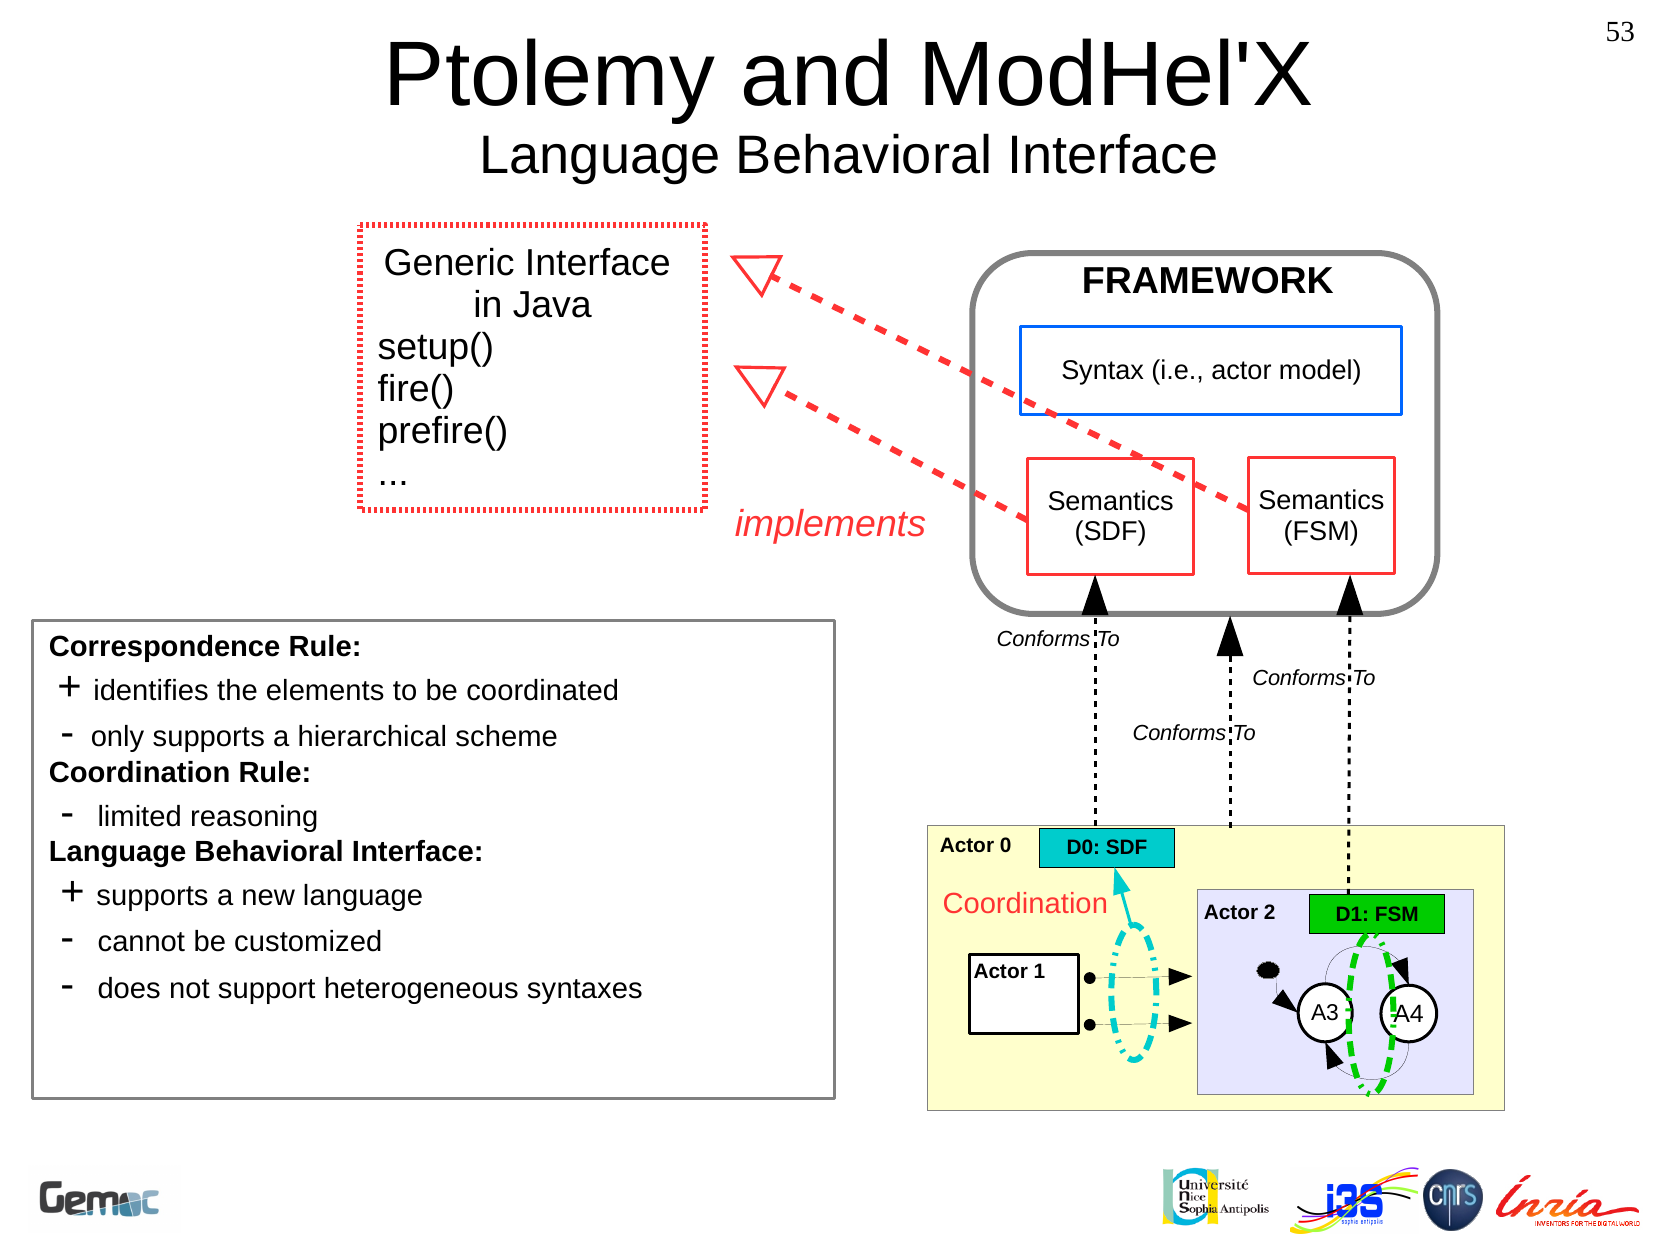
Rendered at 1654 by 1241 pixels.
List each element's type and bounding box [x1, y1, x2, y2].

text_box [1117, 658, 1456, 768]
text_box [900, 825, 1505, 1111]
text_box [720, 251, 1471, 614]
text_box [32, 620, 835, 1099]
picture [1137, 1150, 1647, 1241]
text_box [360, 225, 706, 511]
title [105, 0, 1594, 208]
text_box [981, 618, 1200, 674]
